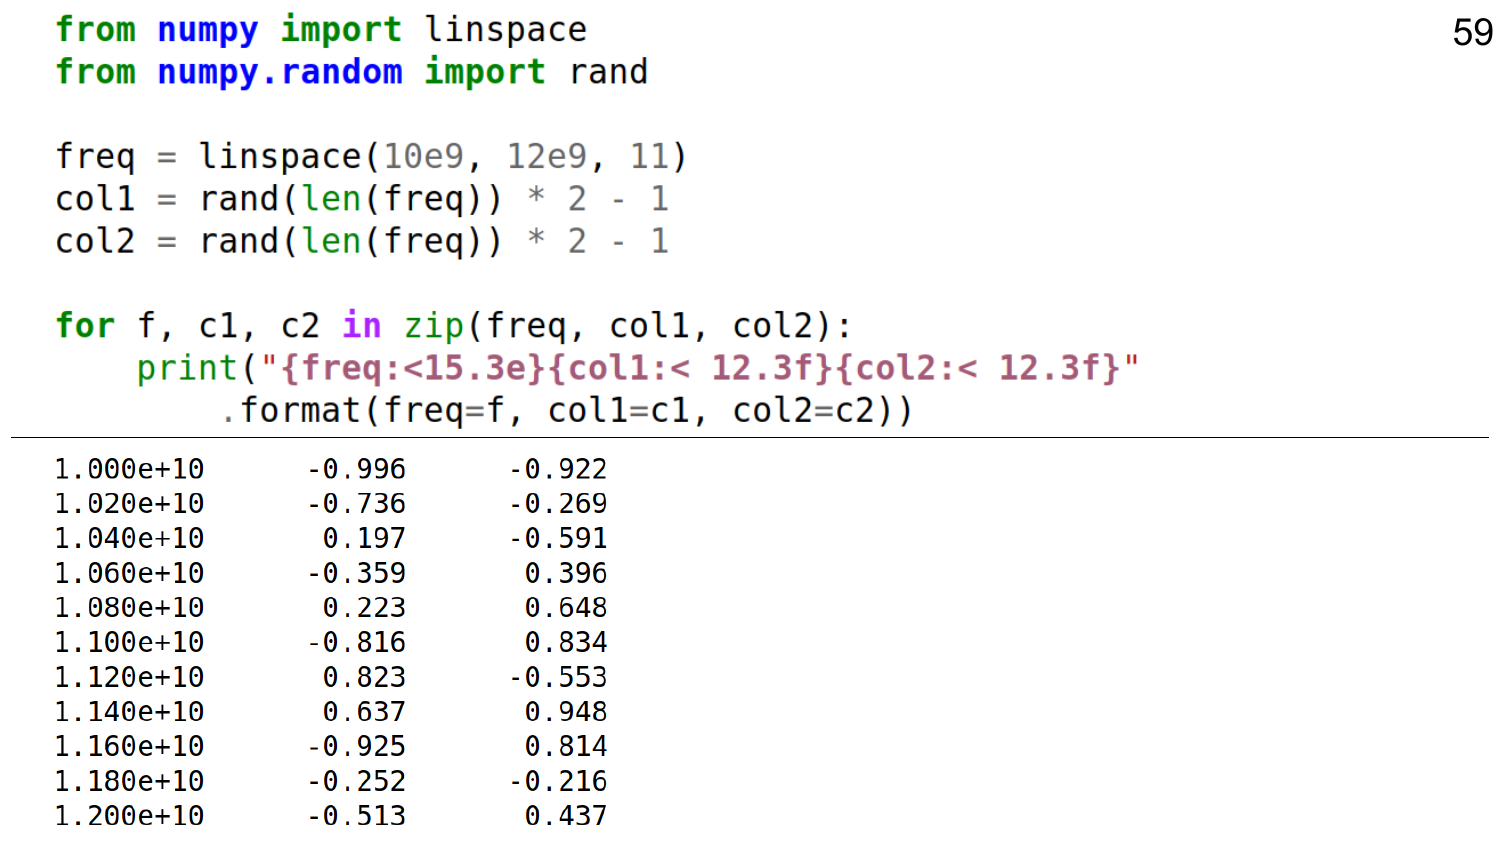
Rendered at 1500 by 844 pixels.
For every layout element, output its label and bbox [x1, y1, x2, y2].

picture [47, 448, 619, 840]
picture [47, 8, 1150, 437]
